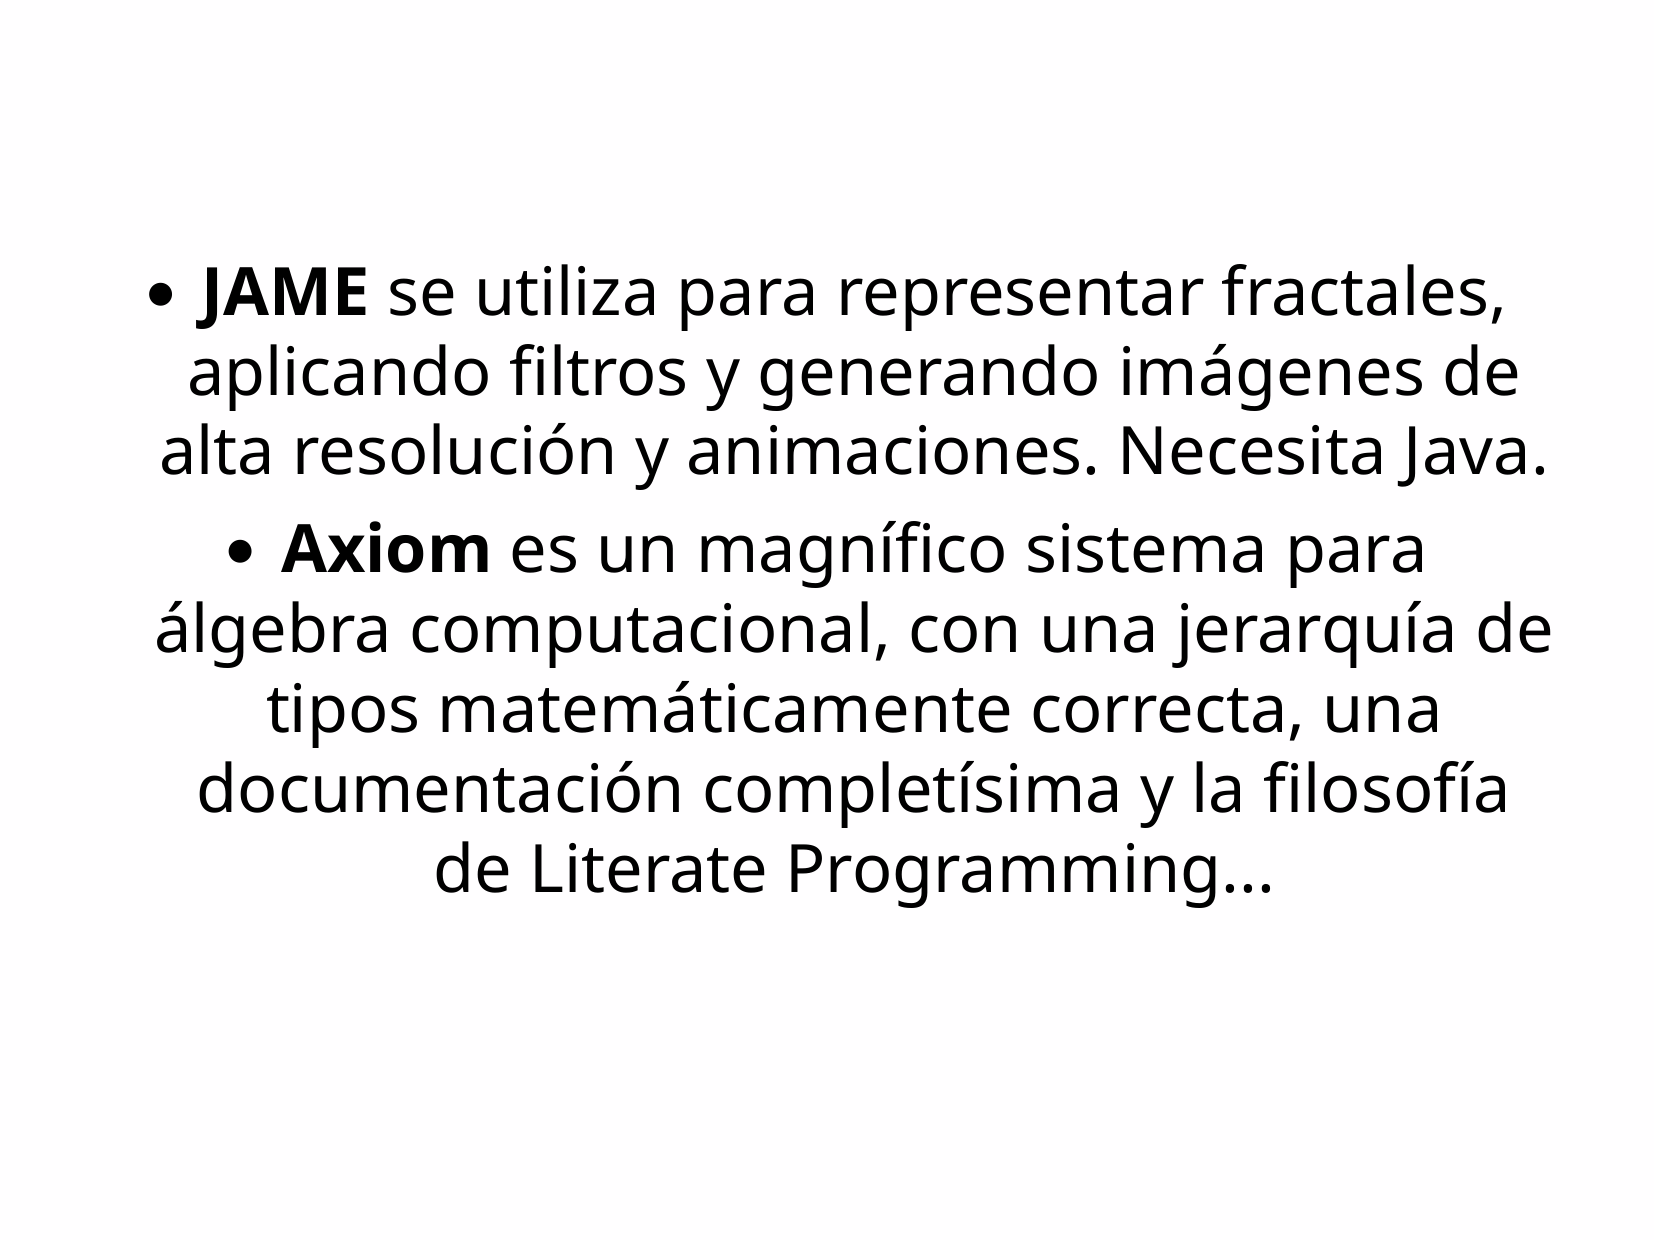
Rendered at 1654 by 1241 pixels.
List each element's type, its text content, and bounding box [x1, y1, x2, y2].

list JAME se utiliza para representar fractales, aplicando filtros y generando imágenes de alta resolución y animaciones. Necesita Java. Axiom es un magnífico sistema para álgebra computacional, con una jerarquía de tipos matemáticamente correcta, una documentación completísima y la filosofía de Literate Programming... [82, 106, 1571, 1146]
